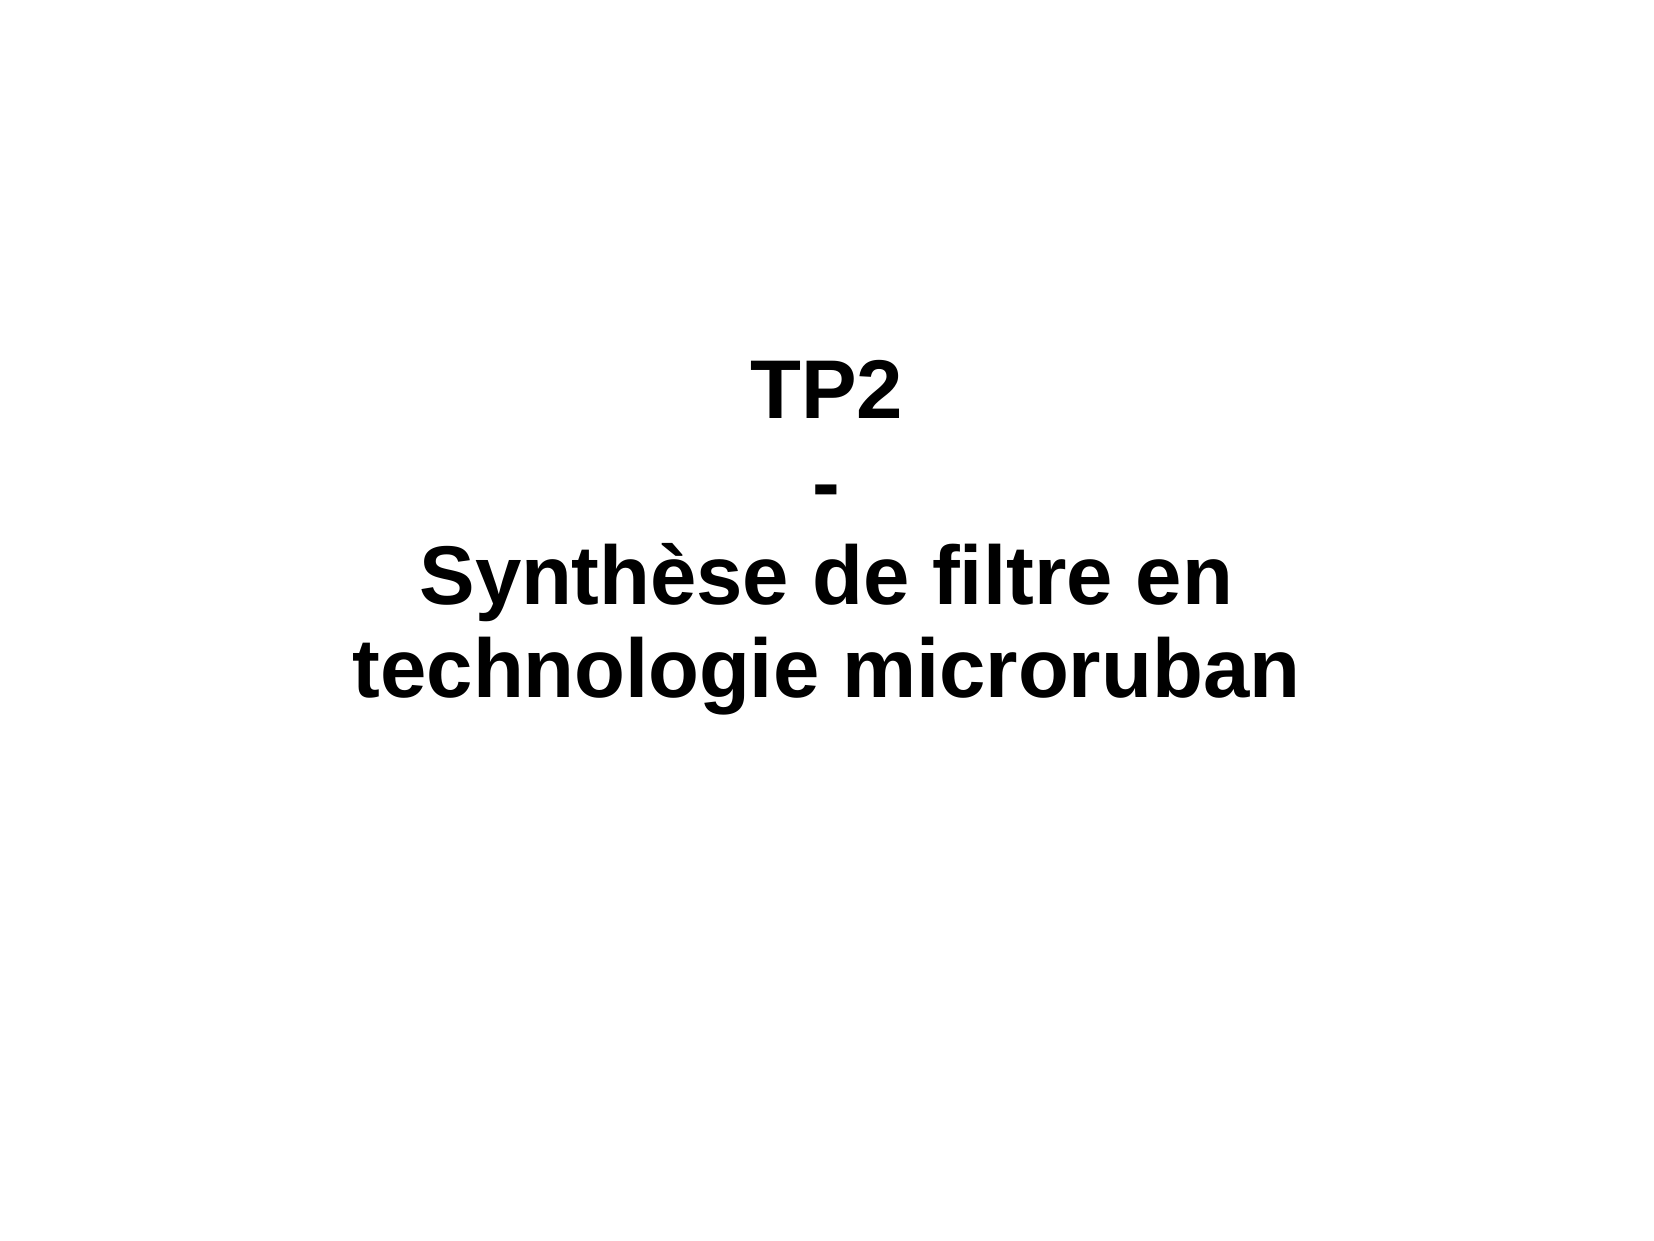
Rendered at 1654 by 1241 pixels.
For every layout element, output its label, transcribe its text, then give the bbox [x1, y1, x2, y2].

subtitle TP2 - Synthèse de filtre en technologie microruban [82, 49, 1571, 1010]
